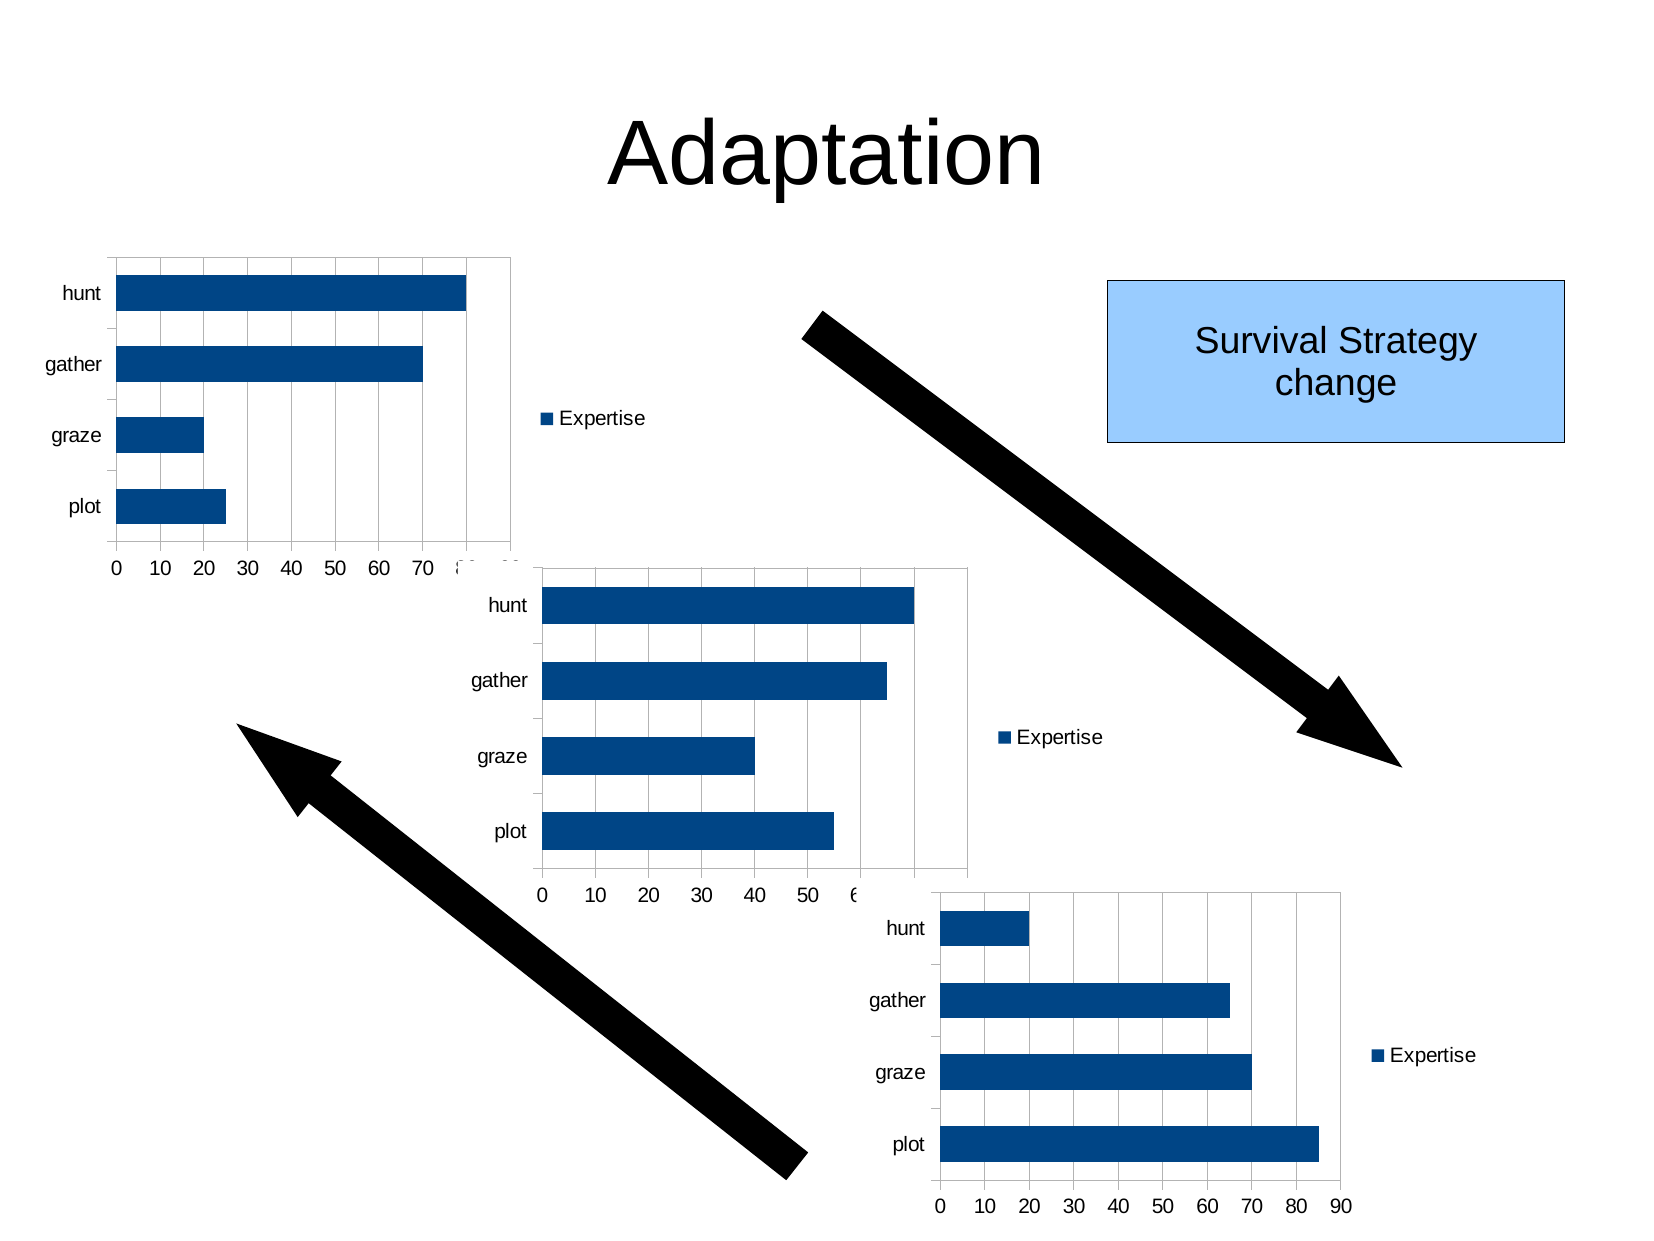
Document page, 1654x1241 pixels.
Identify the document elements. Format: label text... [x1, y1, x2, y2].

chart [32, 250, 1496, 1226]
text_box Survival Strategy change [1107, 280, 1565, 443]
title Adaptation [82, 49, 1571, 257]
